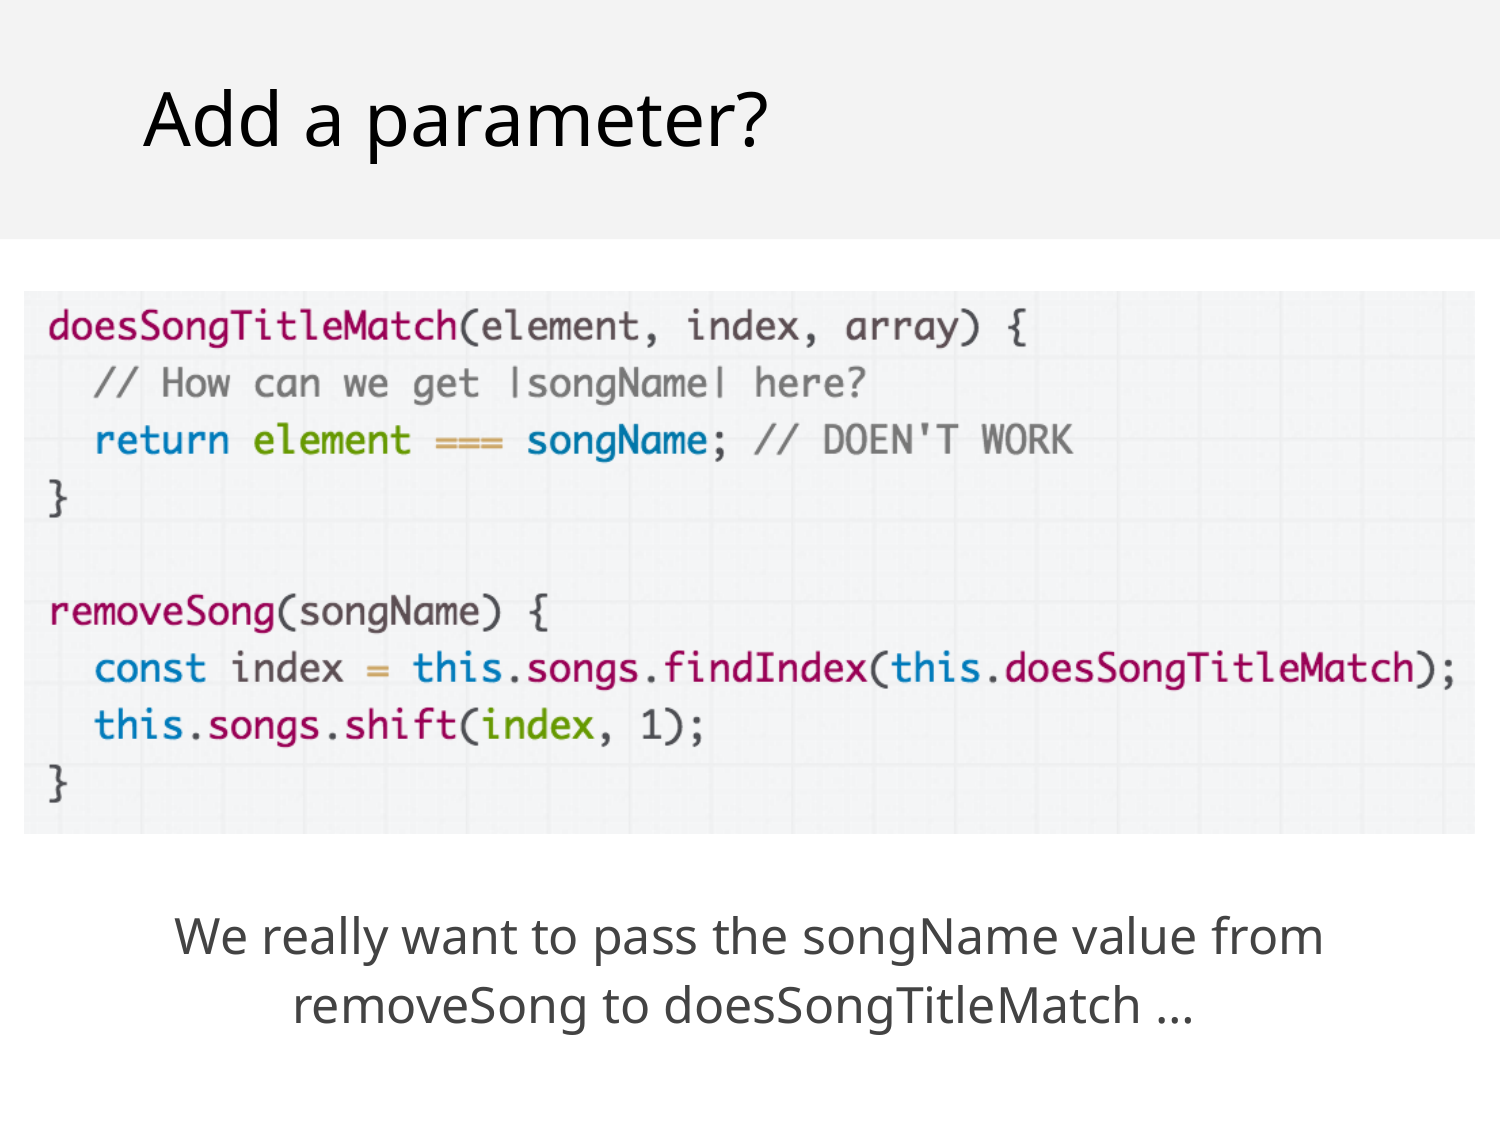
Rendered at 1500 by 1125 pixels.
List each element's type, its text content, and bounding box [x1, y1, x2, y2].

list We really want to pass the songName value from removeSong to doesSongTitleMatch … [122, 880, 1378, 1066]
title Add a parameter? [128, 56, 1372, 183]
picture [24, 291, 1475, 834]
